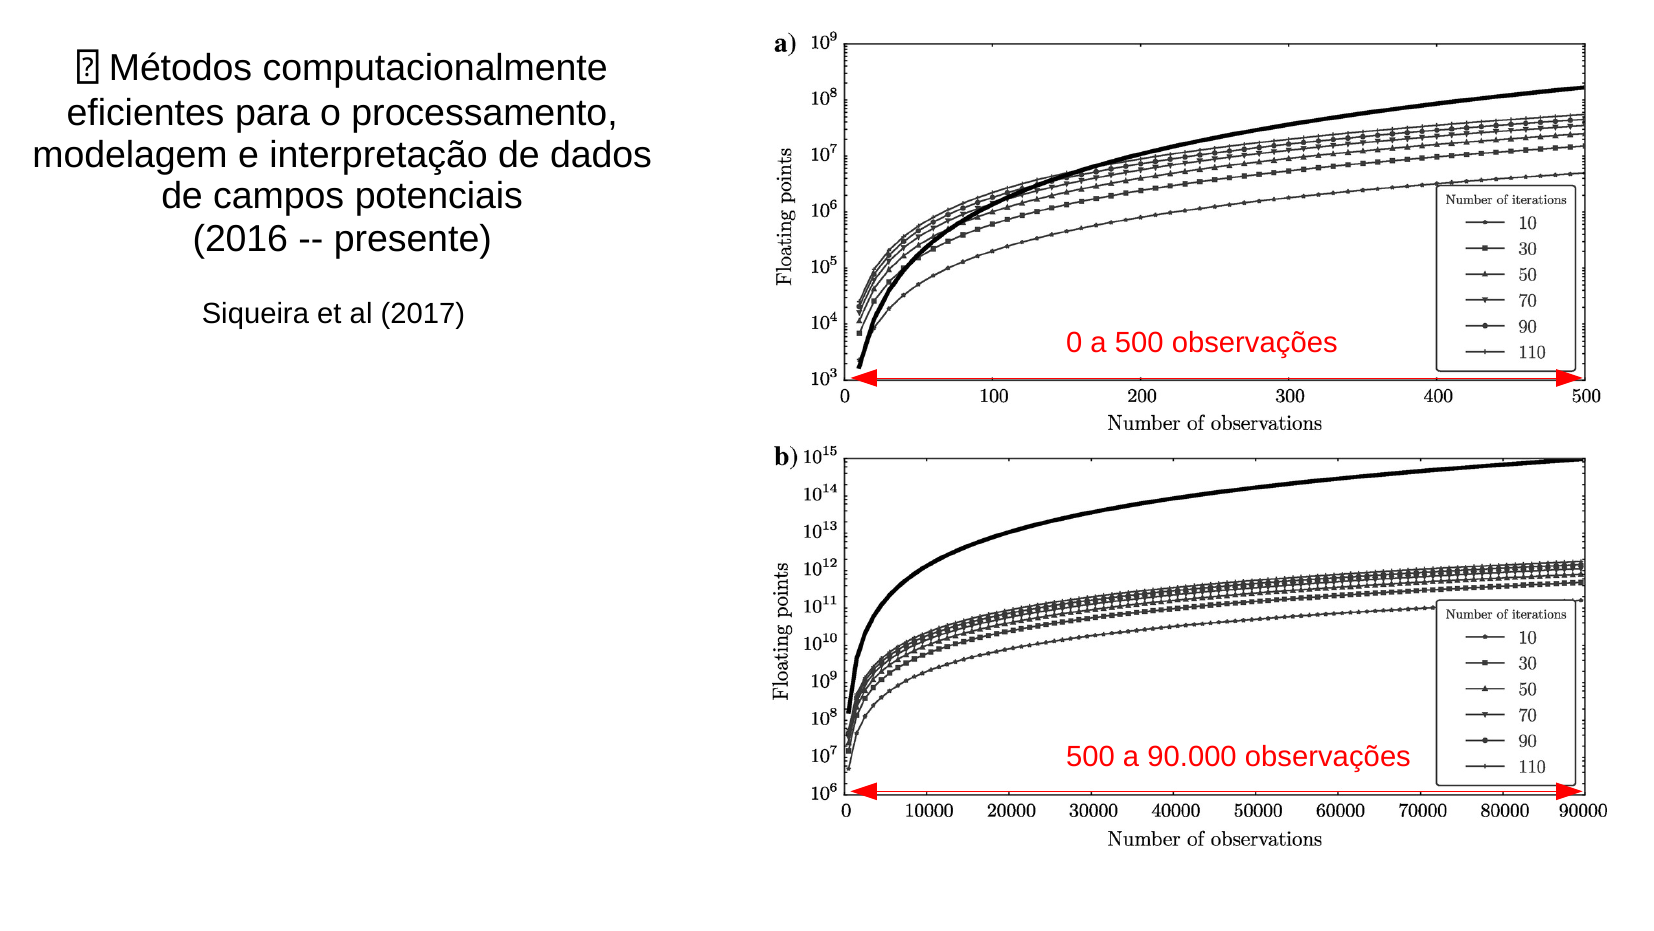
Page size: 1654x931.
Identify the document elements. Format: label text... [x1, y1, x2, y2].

text_box 500 a 90.000 observações [1051, 792, 1441, 825]
text_box Siqueira et al (2017) [85, 289, 582, 337]
text_box 0 a 500 observações [1051, 318, 1371, 378]
picture [772, 31, 1607, 846]
text_box 500 a 90.000 observações [1051, 732, 1441, 791]
text_box ⍰ Métodos computacionalmente eficientes para o processamento, modelagem e interpretação de dados de campos potenciais (2016 -- presente) [17, 32, 674, 272]
text_box 0 a 500 observações [1051, 379, 1371, 411]
